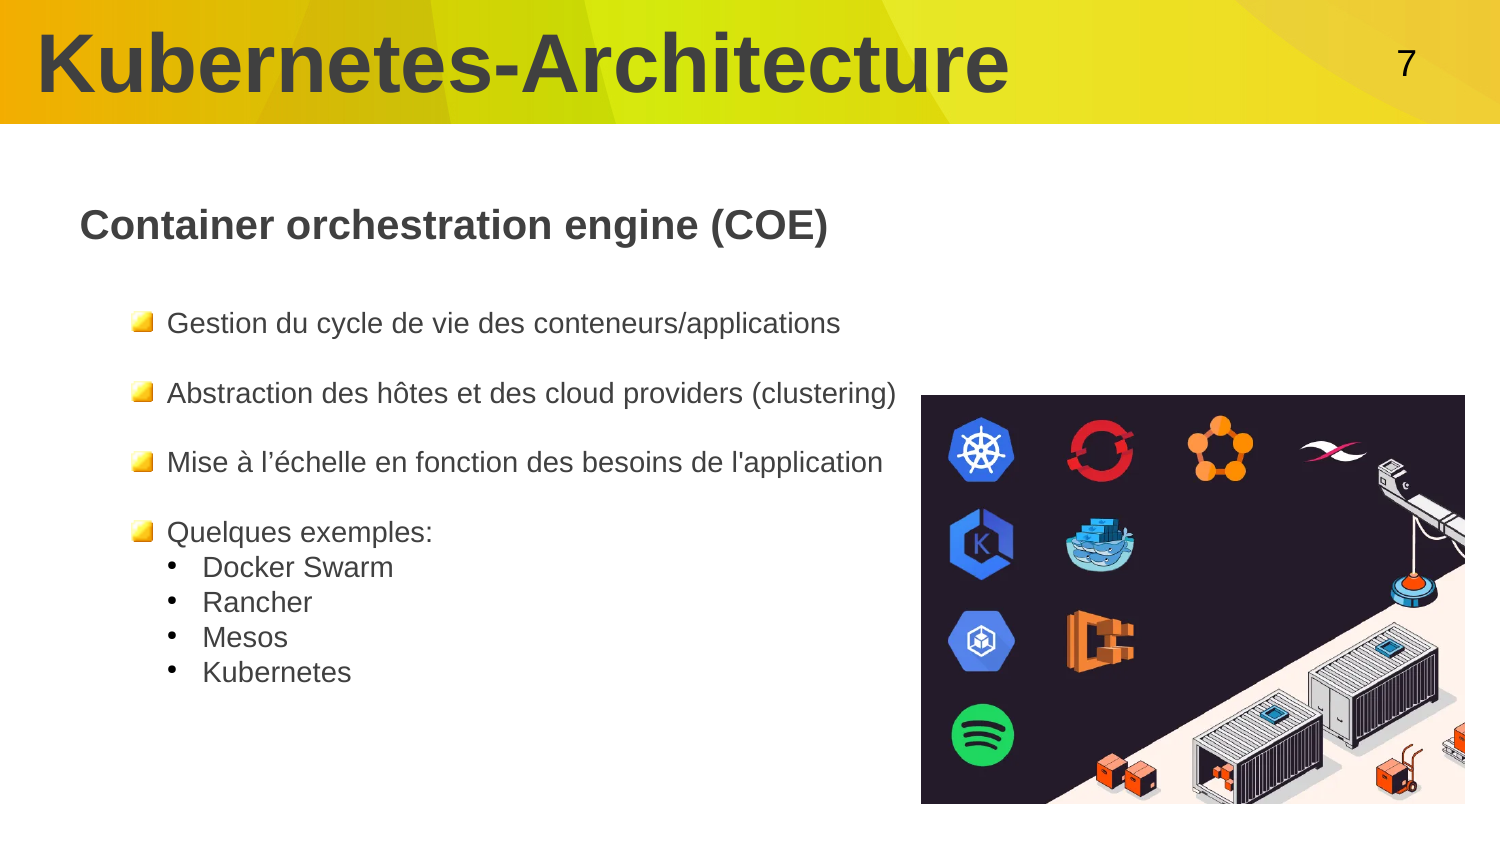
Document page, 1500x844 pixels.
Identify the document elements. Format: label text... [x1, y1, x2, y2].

picture [0, 106, 1500, 844]
text_box Container orchestration engine (COE) [64, 185, 1459, 261]
text_box <numéro> [1306, 35, 1500, 106]
text_box Kubernetes-Architecture [0, 0, 1498, 130]
text_box Gestion du cycle de vie des conteneurs/applications Abstraction des hôtes et des cloud providers (clustering) Mise à l’échelle en fonction des besoins de l'application Quelques exemples: Docker Swarm Rancher Mesos Kubernetes [66, 296, 1441, 721]
